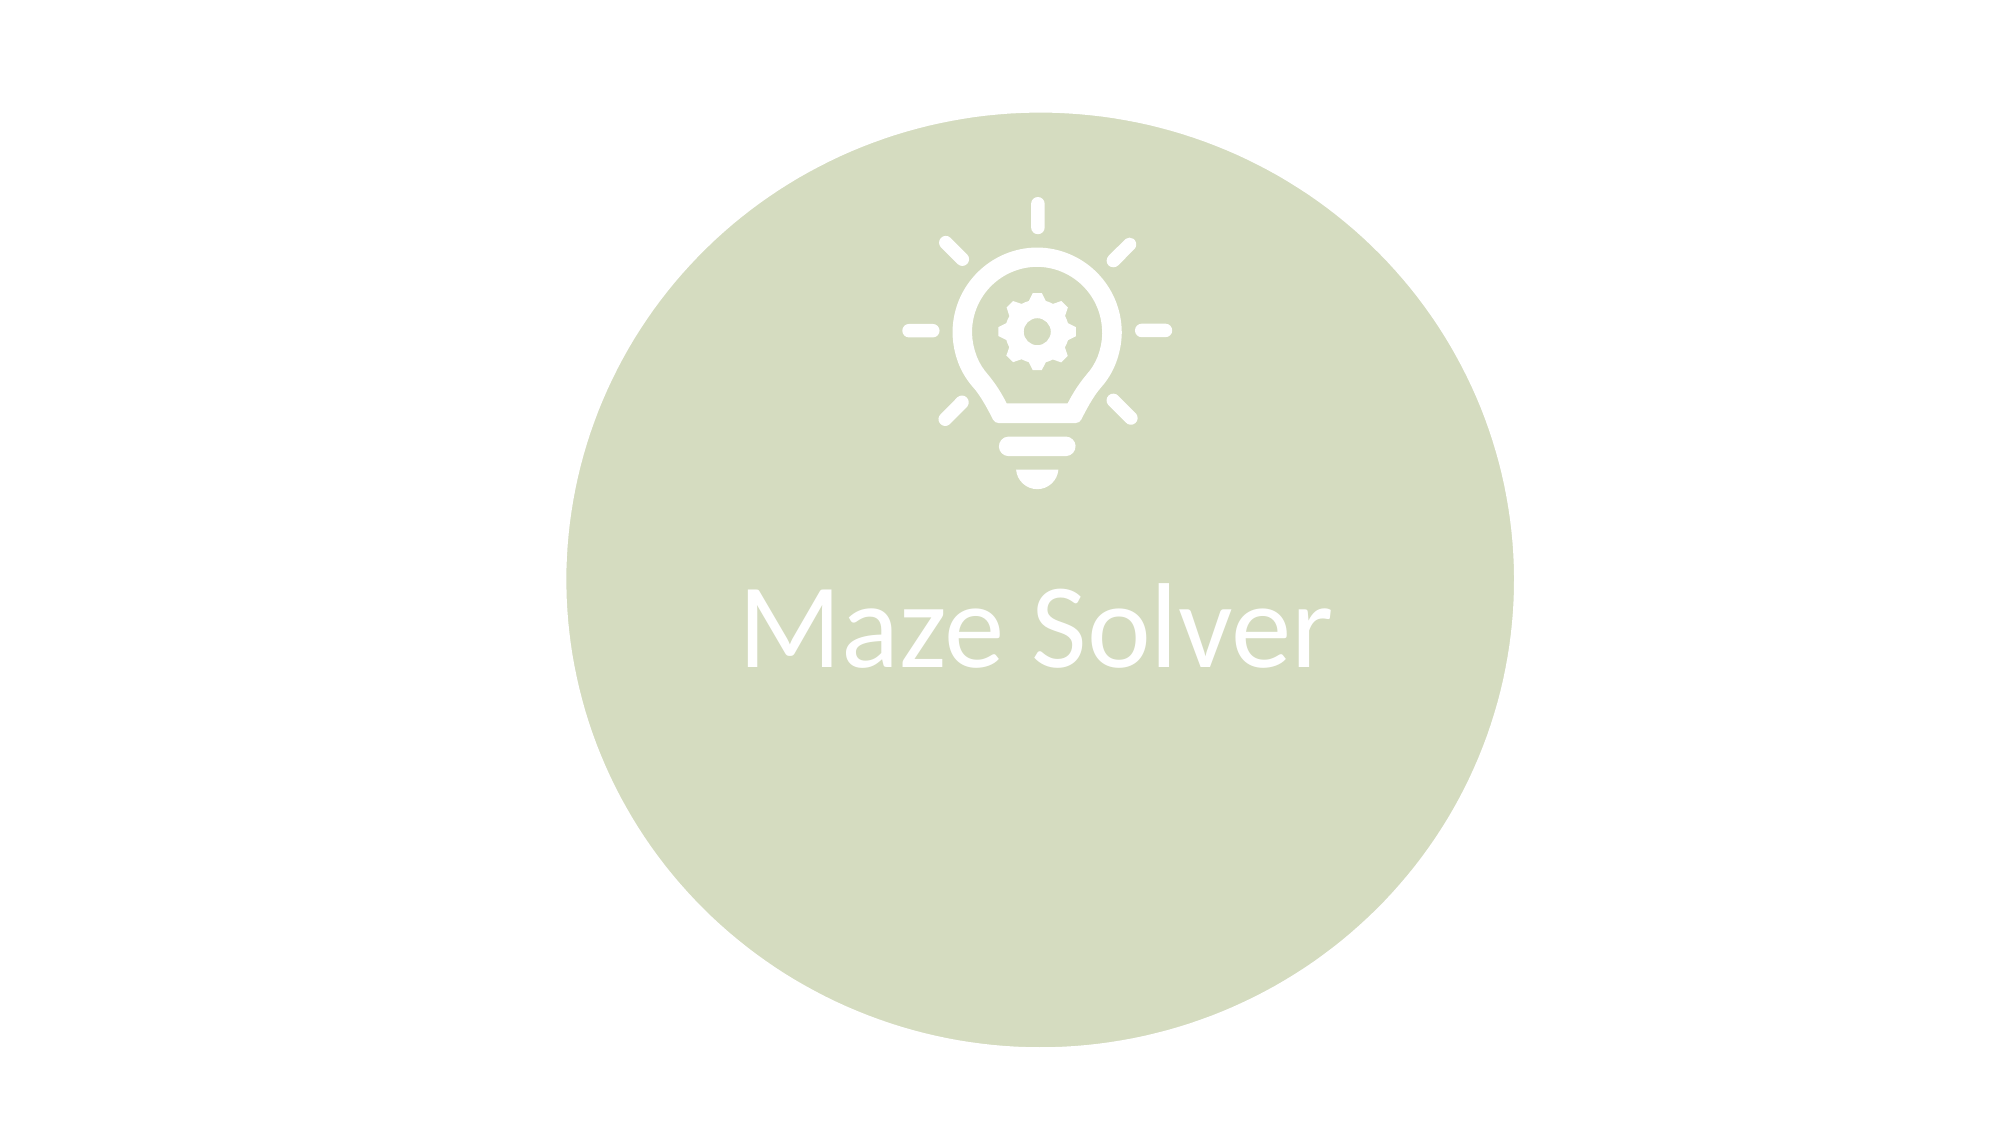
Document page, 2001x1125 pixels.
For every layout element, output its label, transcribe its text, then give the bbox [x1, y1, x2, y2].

text_box [555, 102, 1525, 1058]
picture [876, 181, 1205, 511]
text_box Maze Solver [598, 539, 1475, 701]
